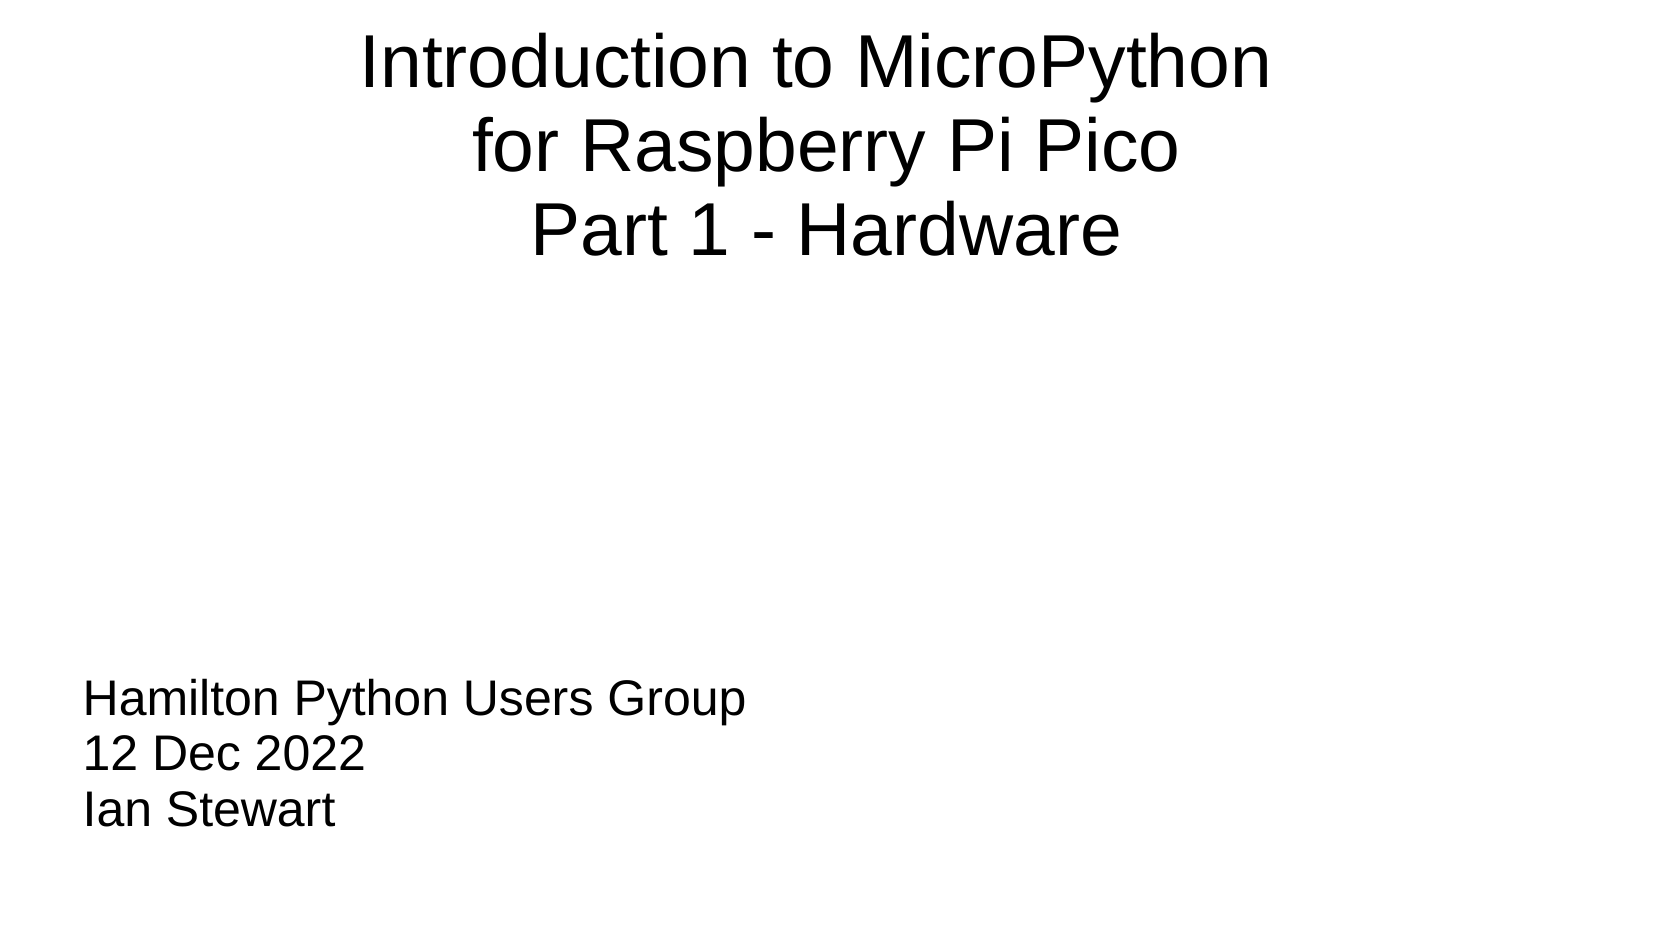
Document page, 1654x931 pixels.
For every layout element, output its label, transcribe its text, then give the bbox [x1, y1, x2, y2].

subtitle Hamilton Python Users Group 12 Dec 2022 Ian Stewart [82, 625, 1571, 882]
title Introduction to MicroPython for Raspberry Pi Pico Part 1 - Hardware [82, 19, 1571, 272]
